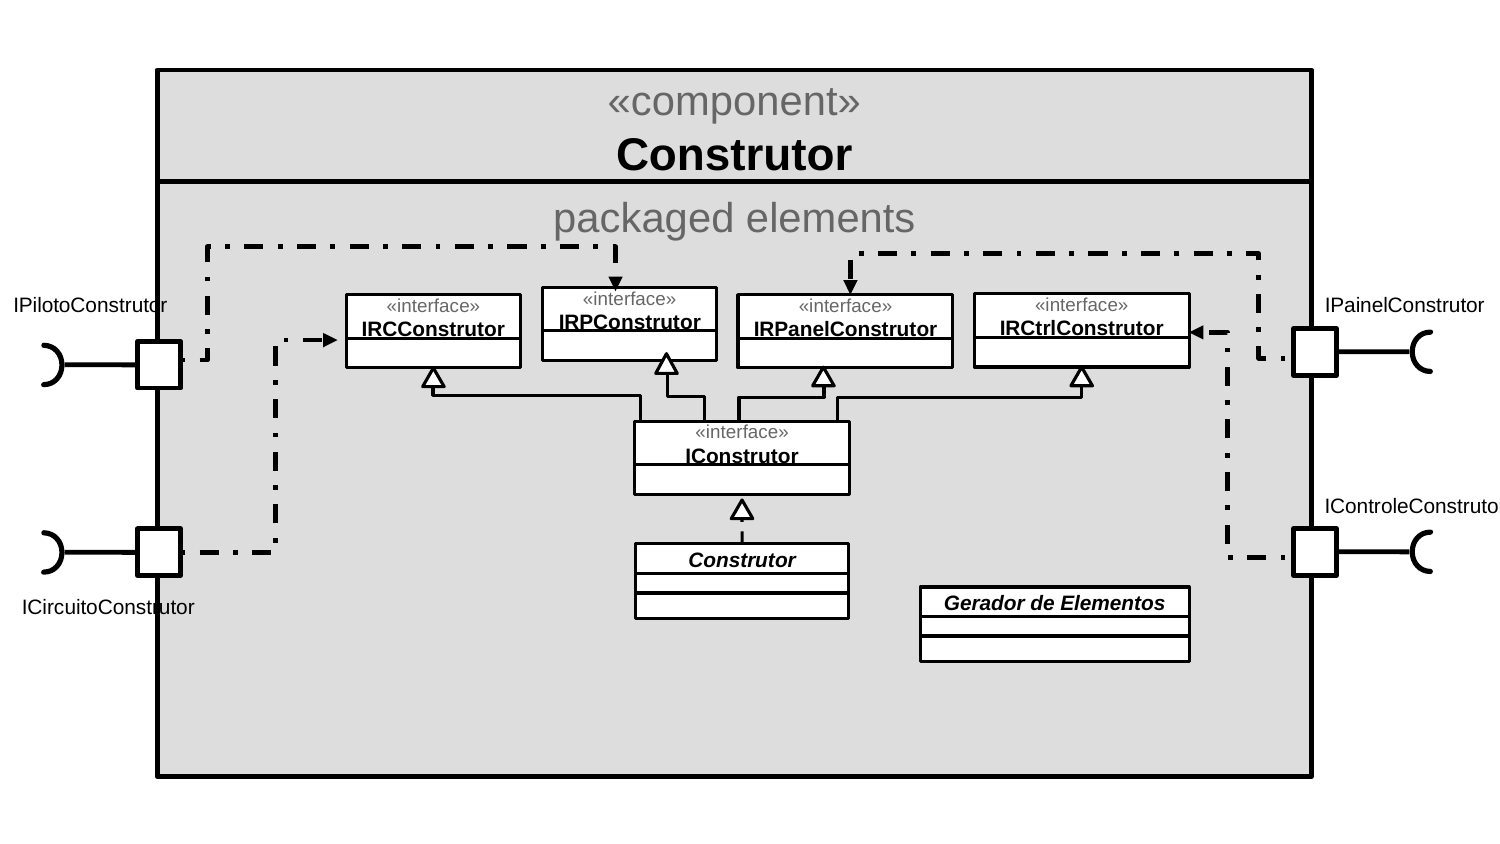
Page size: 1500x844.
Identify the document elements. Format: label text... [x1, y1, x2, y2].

text_box [137, 341, 181, 388]
text_box ICircuitoConstrutor [8, 586, 223, 625]
text_box «interface» IRPanelConstrutor [737, 294, 953, 338]
text_box «interface» IConstrutor [634, 421, 850, 464]
text_box IControleConstrutor [1311, 485, 1500, 524]
text_box [137, 528, 181, 576]
text_box [43, 532, 63, 573]
text_box [974, 337, 1190, 386]
text_box [346, 338, 521, 387]
text_box «component» Construtor [157, 69, 1312, 181]
text_box IPainelConstrutor [1311, 284, 1500, 323]
text_box [731, 500, 753, 519]
text_box IPilotoConstrutor [0, 284, 214, 323]
text_box [634, 464, 850, 495]
text_box Construtor [635, 543, 849, 573]
text_box [1293, 328, 1337, 376]
text_box [542, 330, 717, 374]
text_box [43, 345, 63, 385]
text_box «interface» IRCtrlConstrutor [974, 293, 1190, 337]
text_box «interface» IRPConstrutor [542, 287, 717, 330]
text_box [737, 338, 953, 386]
text_box [920, 616, 1190, 662]
text_box Gerador de Elementos [920, 586, 1190, 616]
text_box [1412, 531, 1431, 572]
text_box [635, 573, 849, 619]
text_box packaged elements [157, 181, 1312, 777]
text_box [1412, 331, 1431, 372]
text_box «interface» IRCConstrutor [346, 294, 521, 338]
text_box [1293, 528, 1337, 576]
